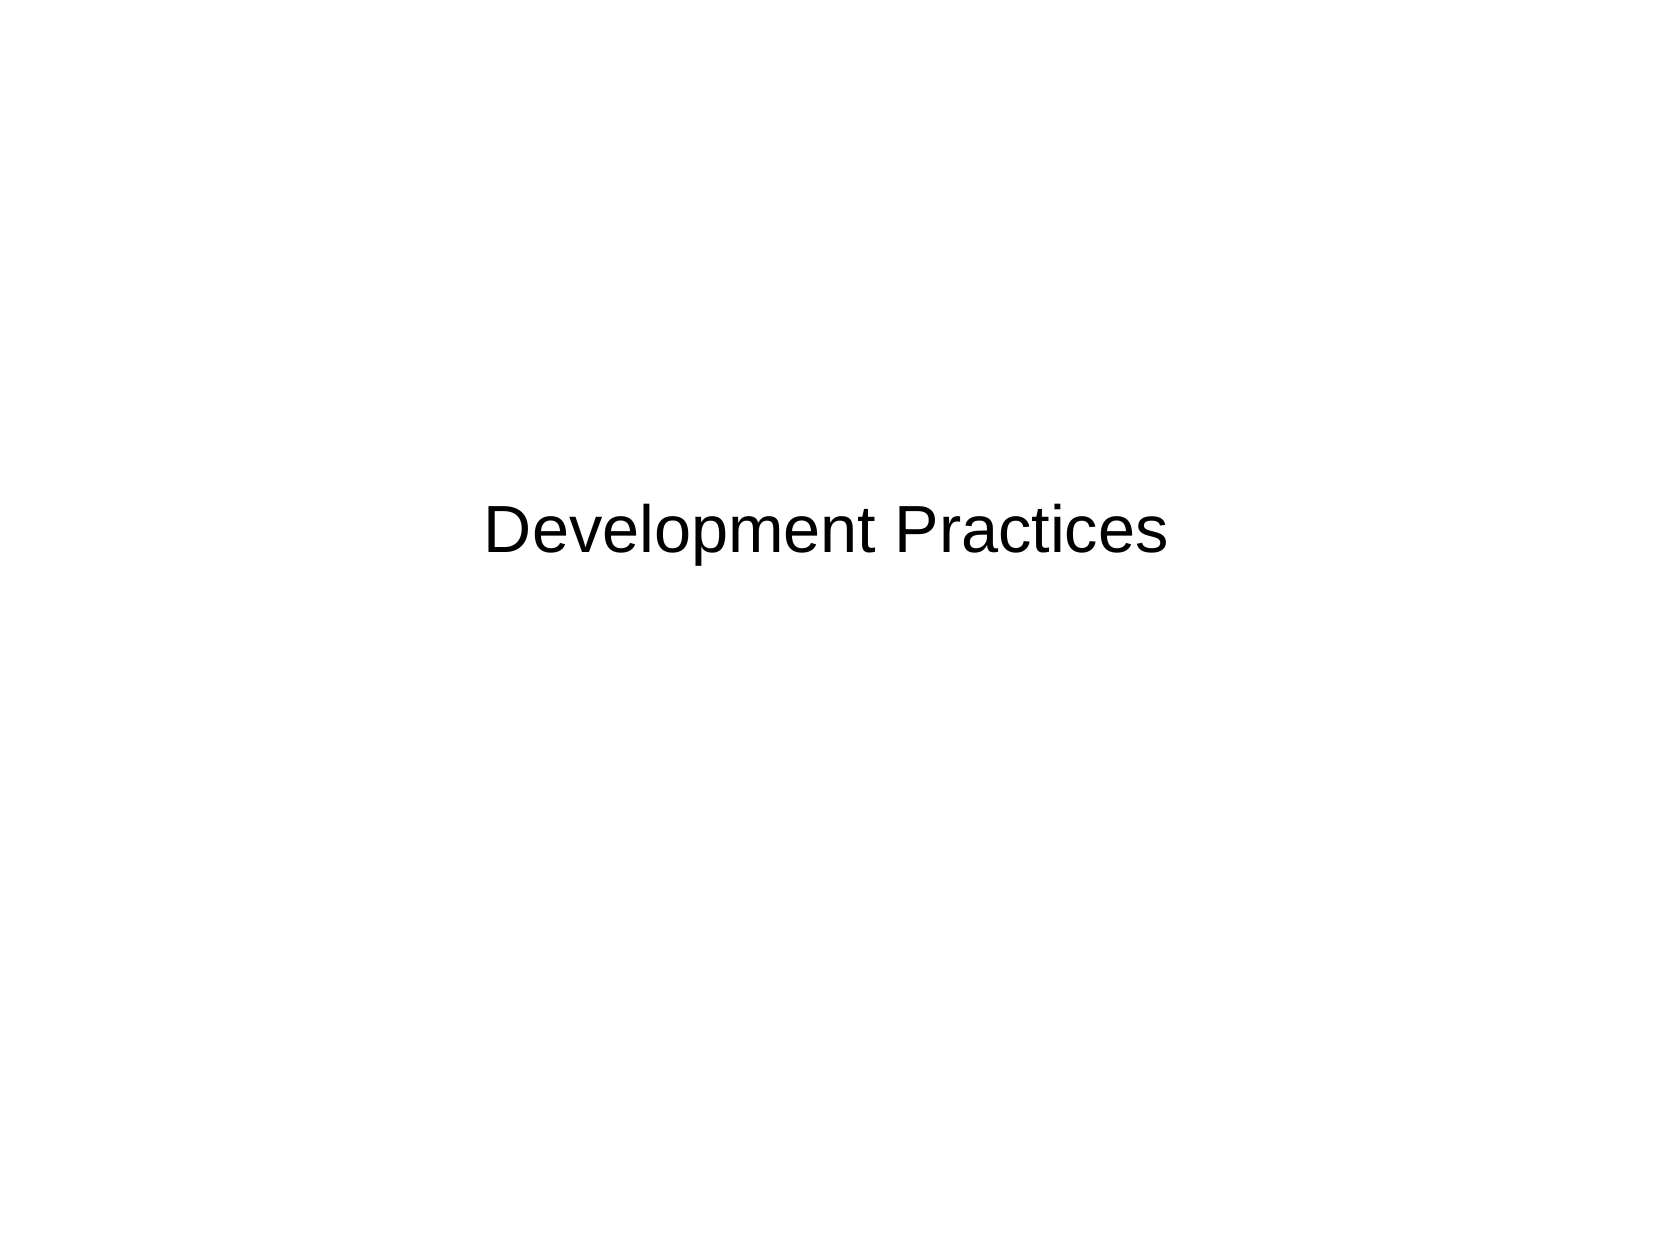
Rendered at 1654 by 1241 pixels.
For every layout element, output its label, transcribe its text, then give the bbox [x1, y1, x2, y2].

subtitle Development Practices [82, 49, 1571, 1010]
